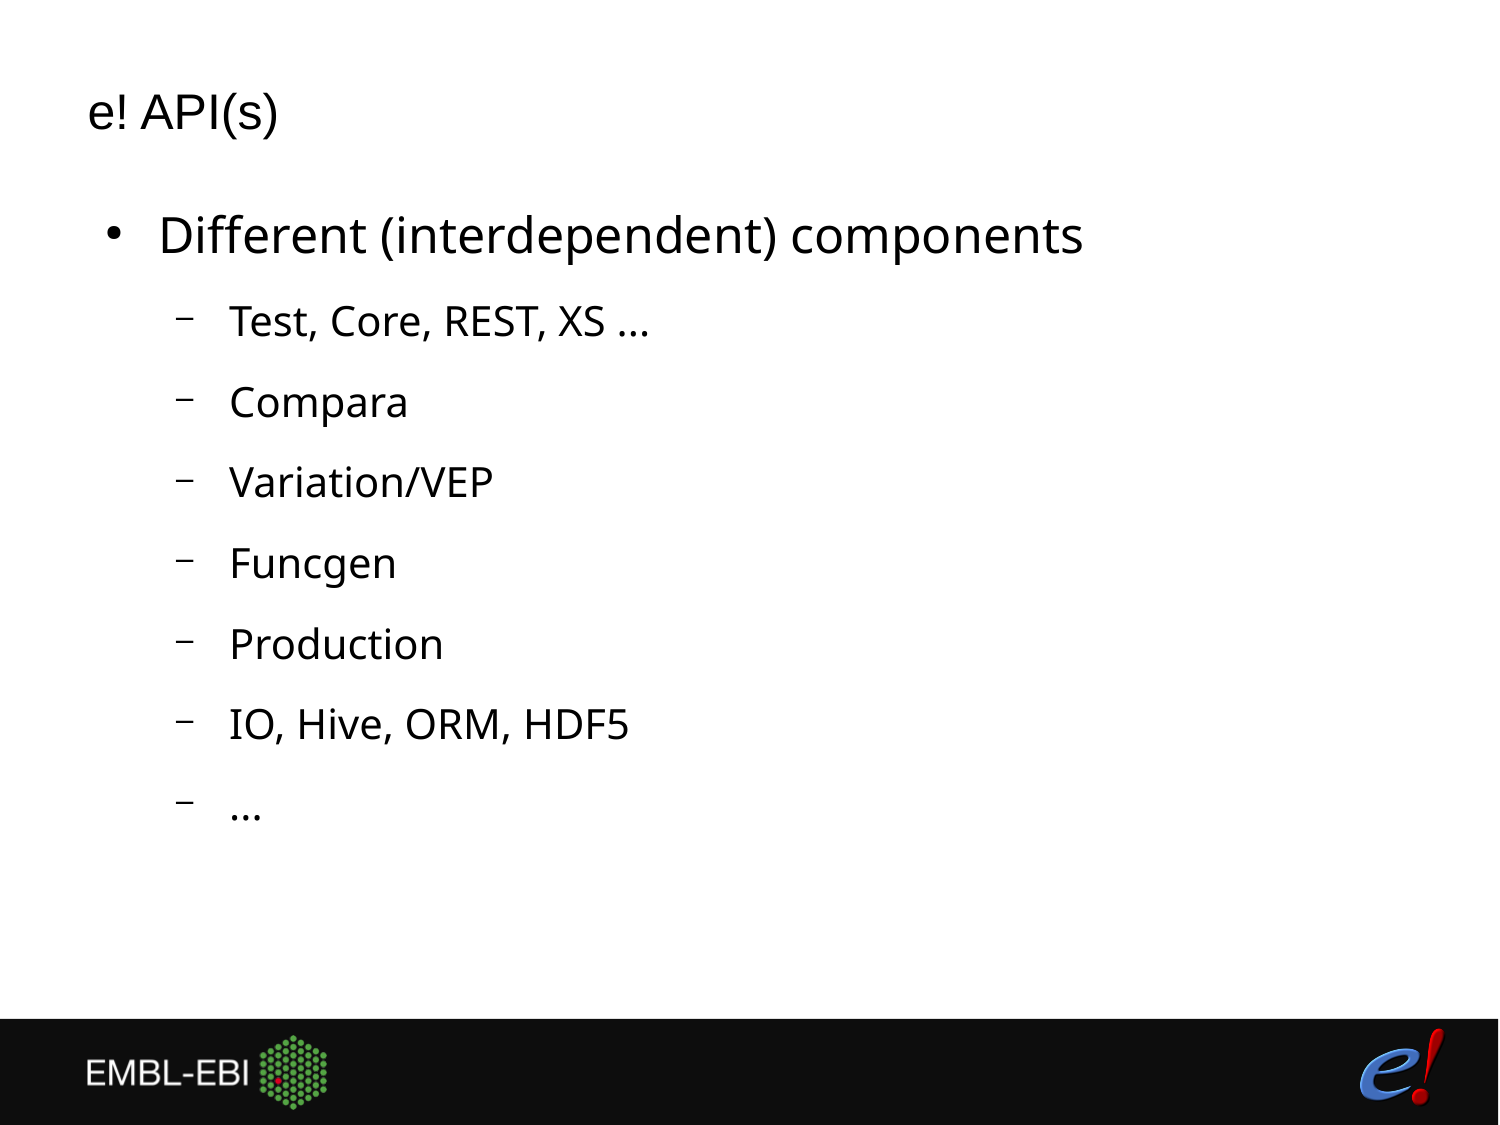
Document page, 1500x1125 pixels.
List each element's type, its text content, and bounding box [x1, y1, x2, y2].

list Different (interdependent) components Test, Core, REST, XS ... Compara Variation/VEP Funcgen Production IO, Hive, ORM, HDF5 ... [87, 200, 1425, 914]
title e! API(s) [87, 50, 1425, 175]
picture [1357, 1026, 1448, 1112]
picture [87, 1035, 327, 1110]
